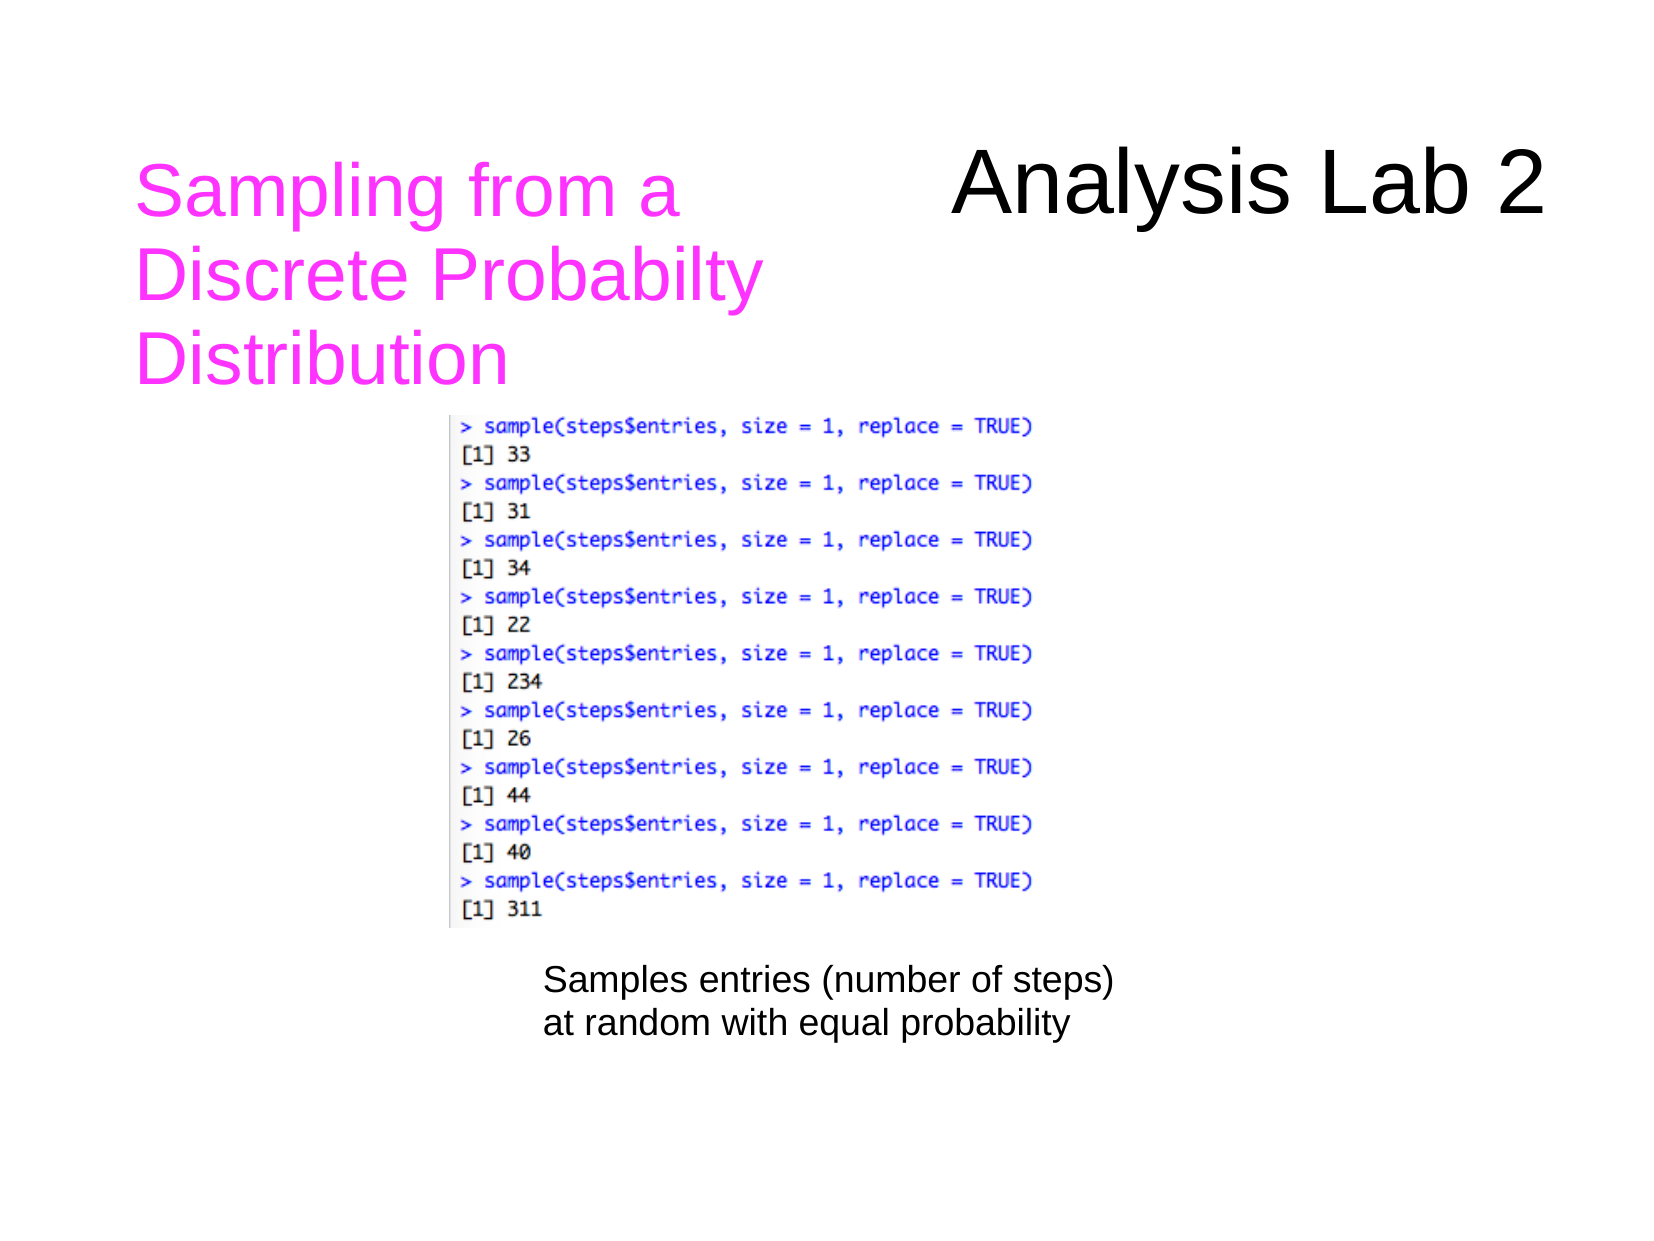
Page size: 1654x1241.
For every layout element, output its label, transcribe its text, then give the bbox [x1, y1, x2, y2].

text_box Sampling from a Discrete Probabilty Distribution [120, 140, 1006, 450]
title Analysis Lab 2 [60, 77, 1549, 286]
text_box Samples entries (number of steps) at random with equal probability [528, 951, 1142, 1051]
picture [449, 415, 1158, 928]
